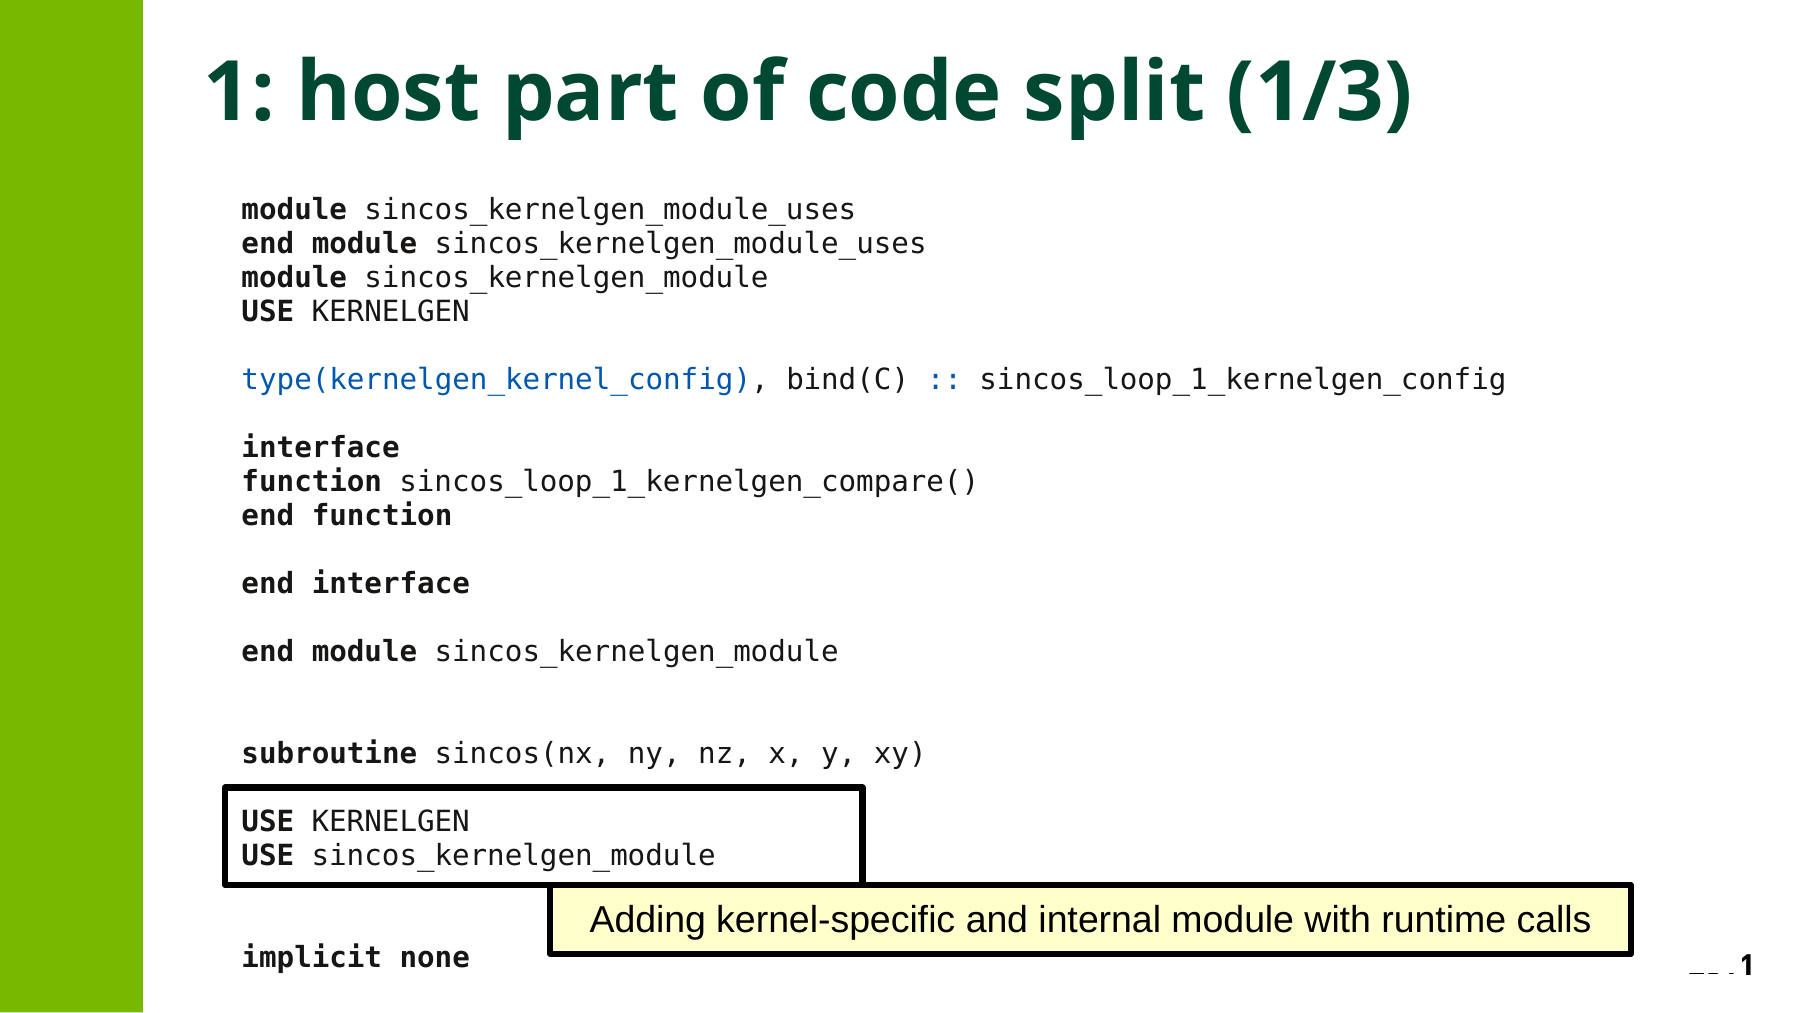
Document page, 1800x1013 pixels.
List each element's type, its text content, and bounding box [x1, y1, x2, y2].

text_box Adding kernel-specific and internal module with runtime calls [550, 885, 1631, 955]
chart [240, 193, 1744, 1013]
chart [240, 791, 859, 882]
title 1: host part of code split (1/3) [188, 40, 1733, 211]
